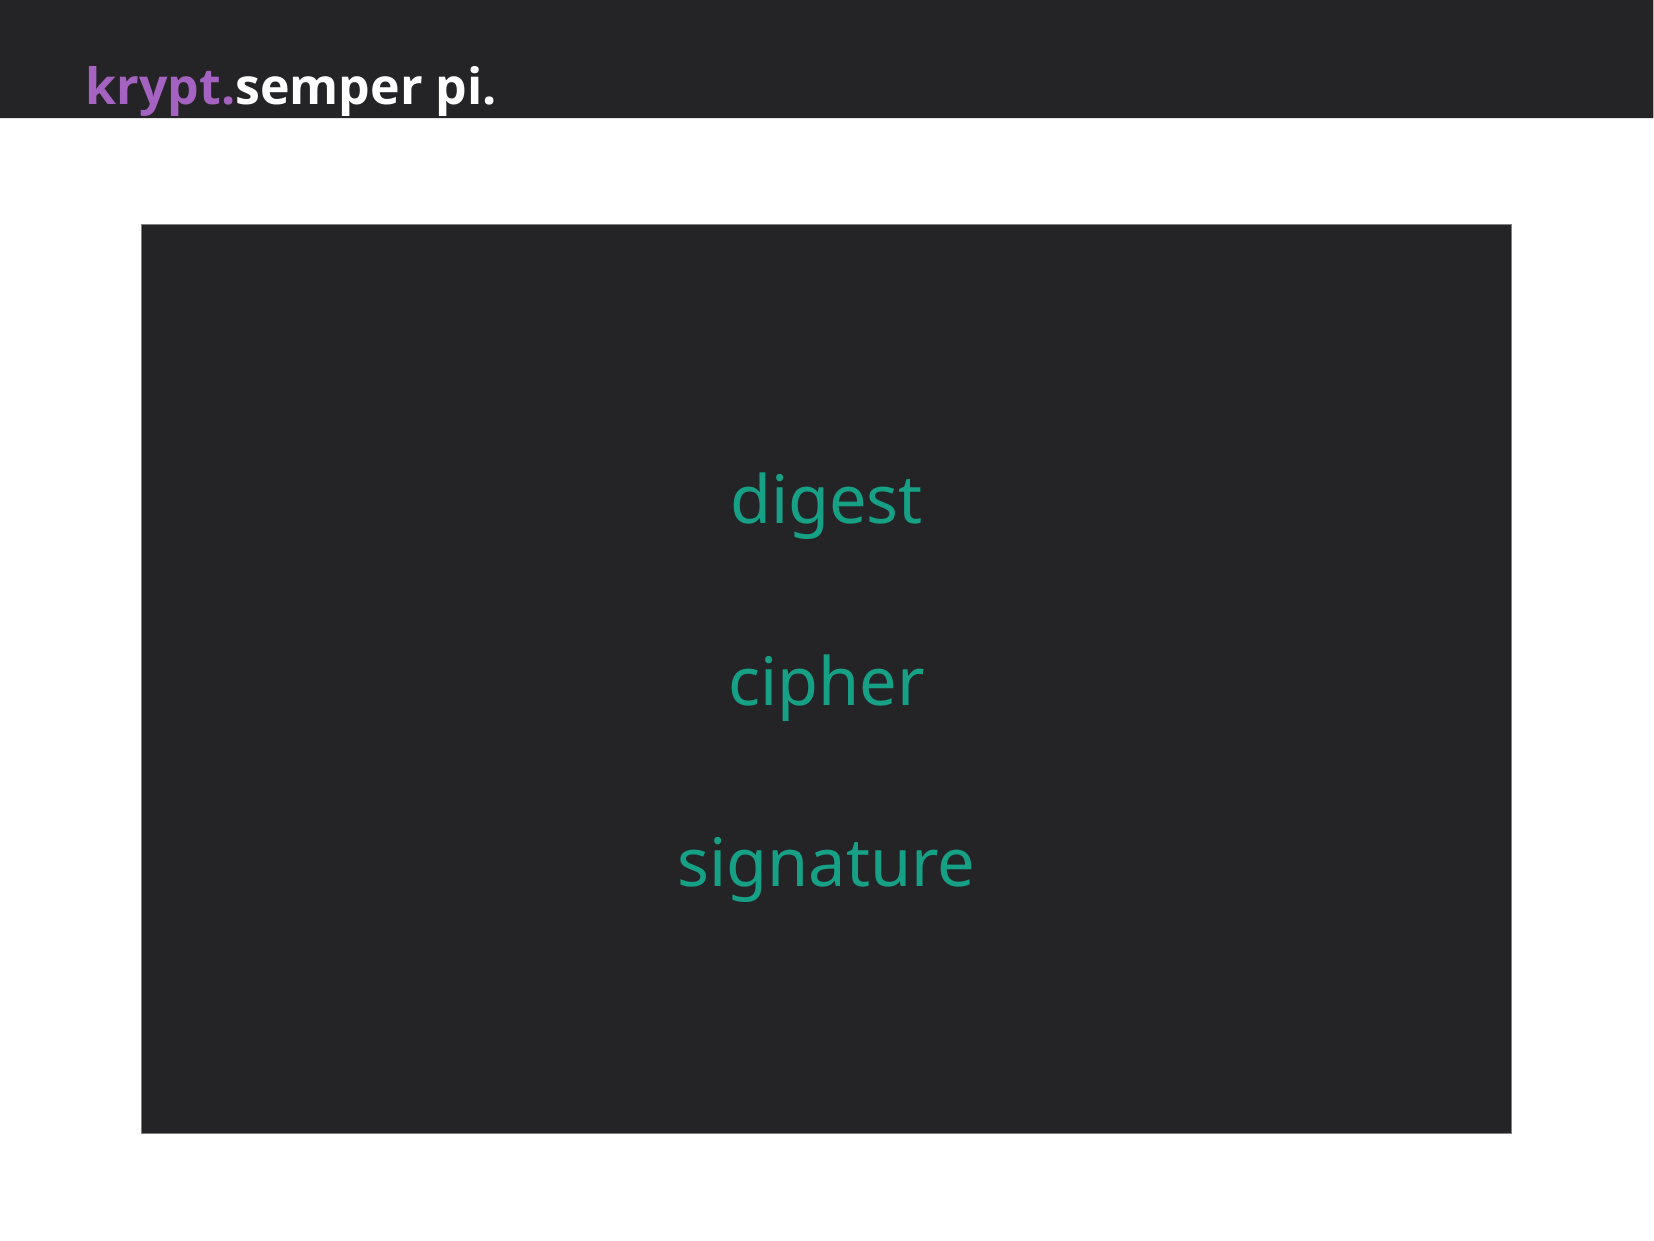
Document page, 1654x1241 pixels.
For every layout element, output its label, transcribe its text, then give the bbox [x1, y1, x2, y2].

text_box [0, 0, 1654, 119]
text_box digest cipher signature [141, 224, 1512, 1134]
text_box krypt.semper pi. [70, 43, 544, 119]
